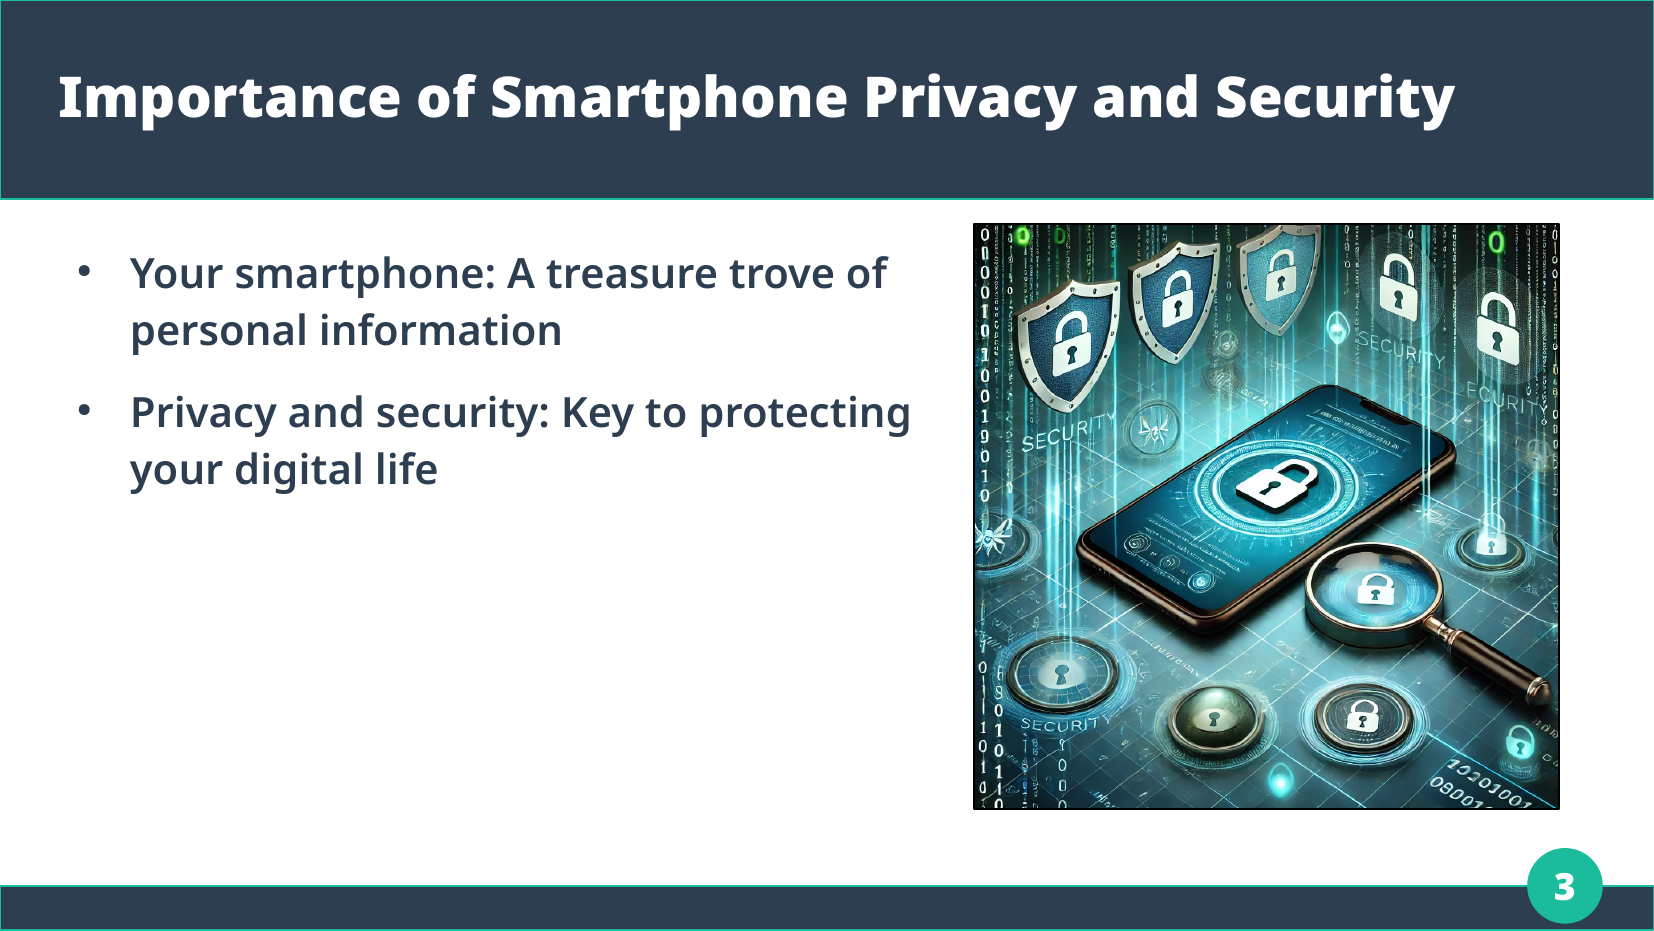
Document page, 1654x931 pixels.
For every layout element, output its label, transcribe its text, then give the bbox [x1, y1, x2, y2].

list Your smartphone: A treasure trove of personal information Privacy and security: Key to protecting your digital life [59, 243, 938, 864]
title Importance of Smartphone Privacy and Security [59, 37, 1595, 156]
picture [975, 225, 1559, 809]
